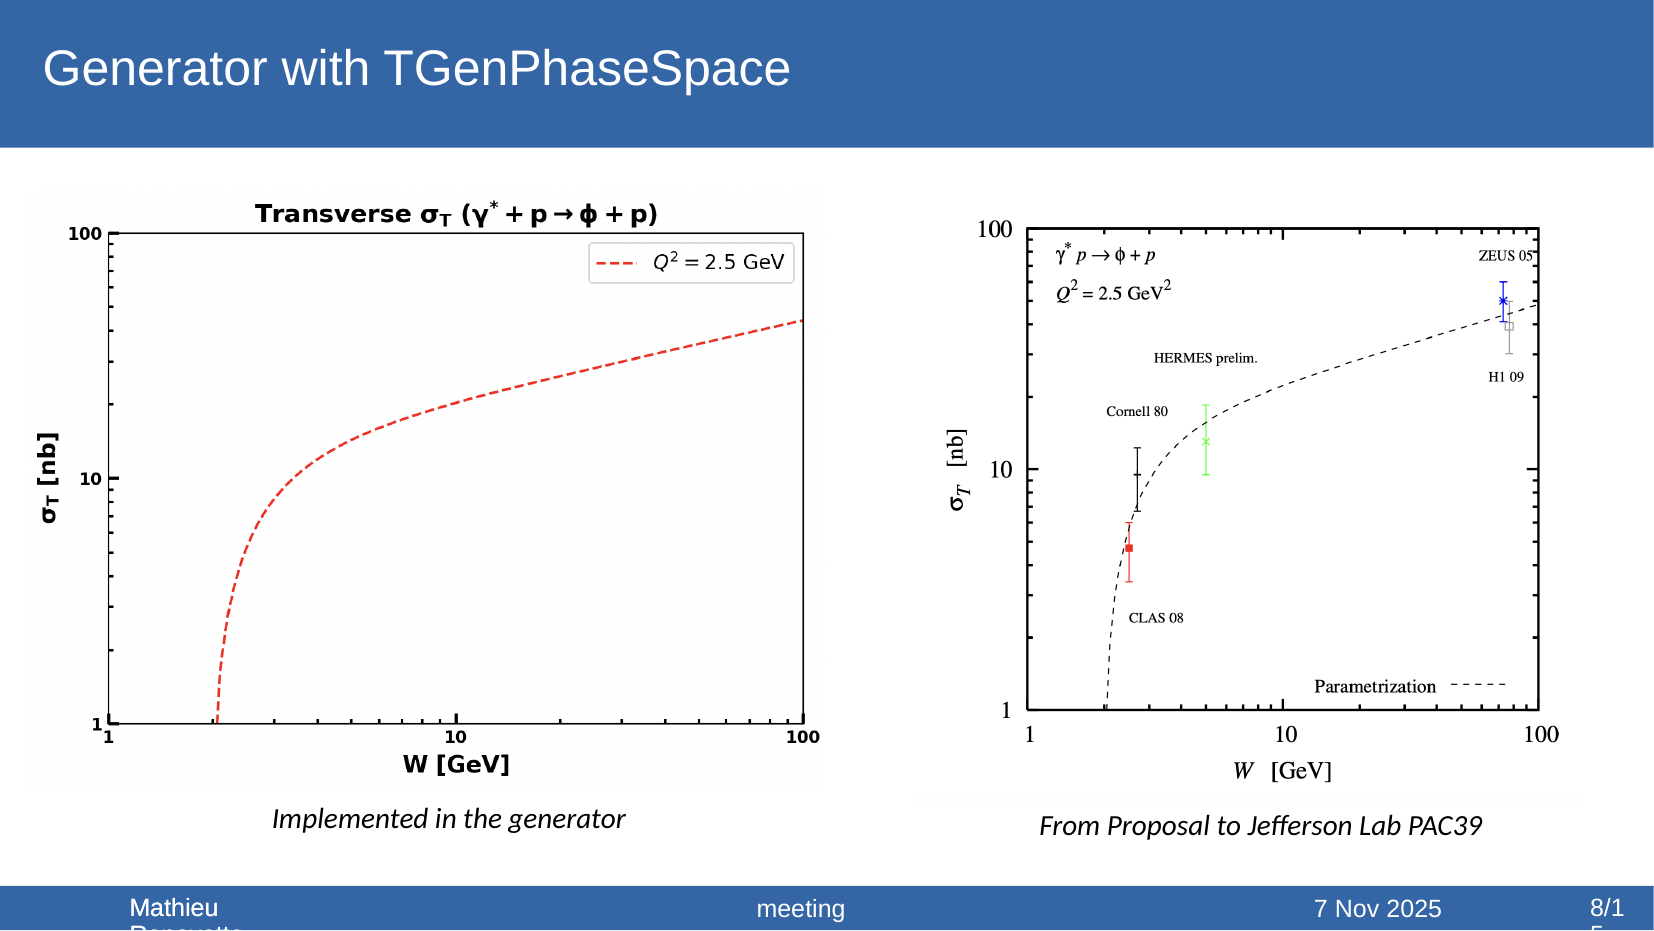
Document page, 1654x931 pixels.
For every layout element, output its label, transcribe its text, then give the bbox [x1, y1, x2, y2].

picture [913, 200, 1584, 803]
text_box Implemented in the generator [256, 791, 657, 843]
text_box From Proposal to Jeﬀerson Lab PAC39 [1024, 803, 1536, 850]
text_box 7 Nov 2025 [1299, 887, 1536, 931]
text_box [0, 885, 131, 931]
text_box Mathieu Ronayette [114, 885, 355, 929]
text_box [226, 885, 1592, 931]
text_box Generator with TGenPhaseSpace [27, 32, 886, 106]
text_box meeting [734, 887, 953, 931]
picture [27, 187, 827, 791]
text_box [0, 0, 1654, 148]
text_box 8/15 [1575, 885, 1654, 930]
